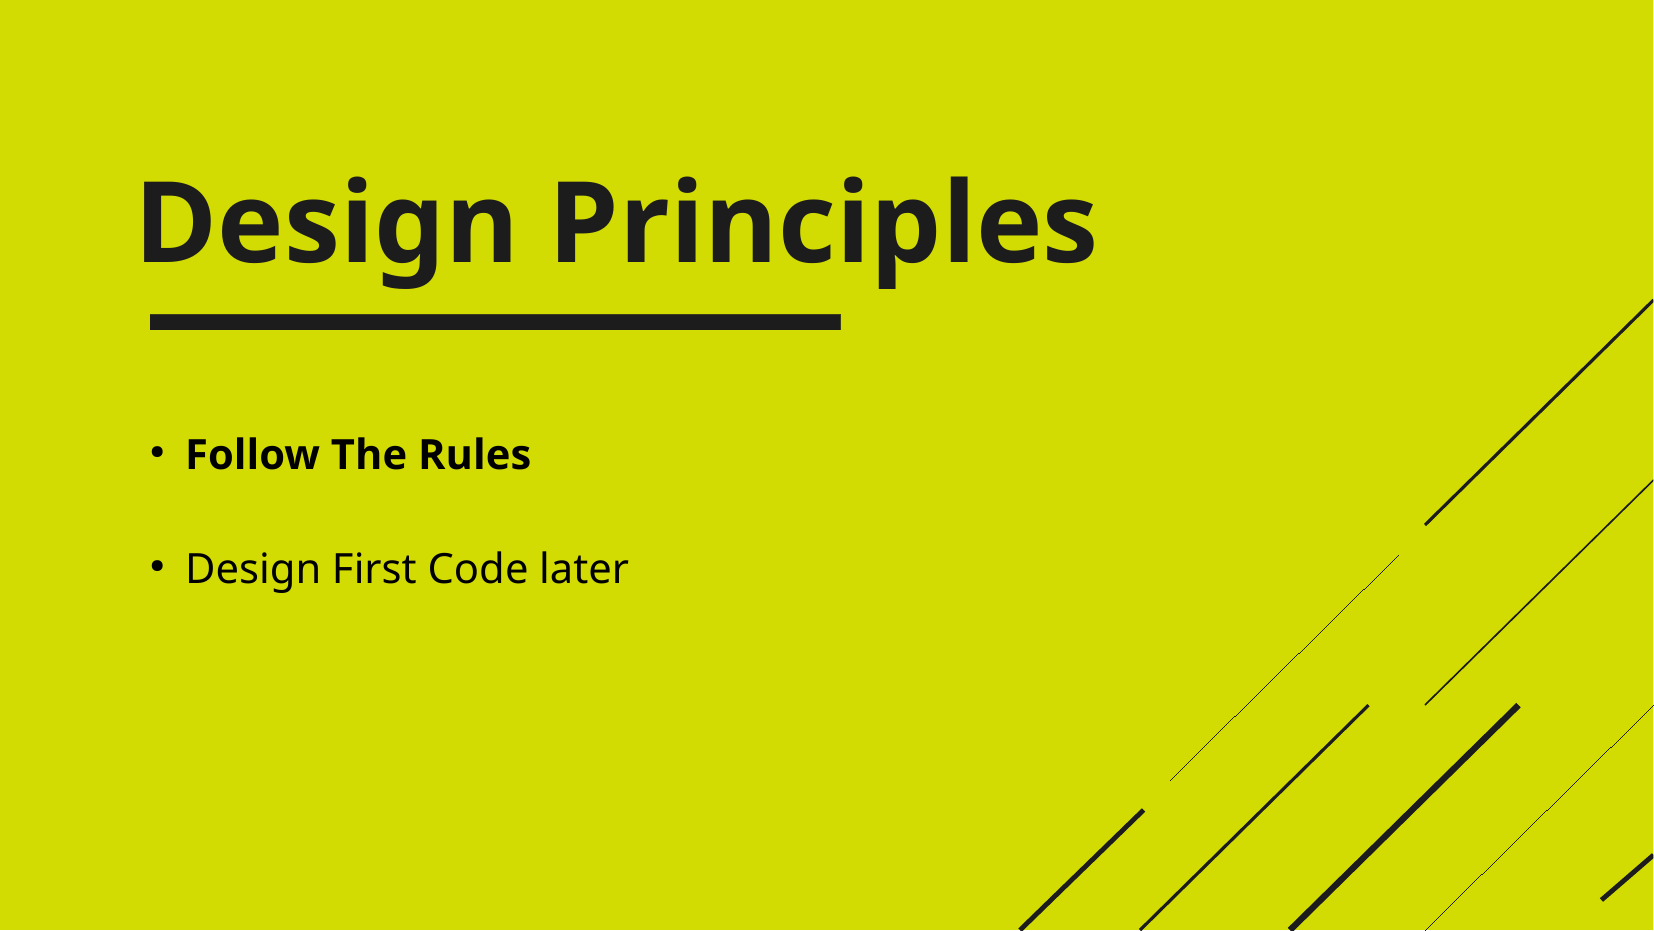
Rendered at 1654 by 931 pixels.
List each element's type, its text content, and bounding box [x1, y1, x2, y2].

text_box Follow The Rules Design First Code later [135, 360, 1051, 931]
text_box [150, 314, 841, 330]
text_box Design Principles [120, 135, 1501, 285]
